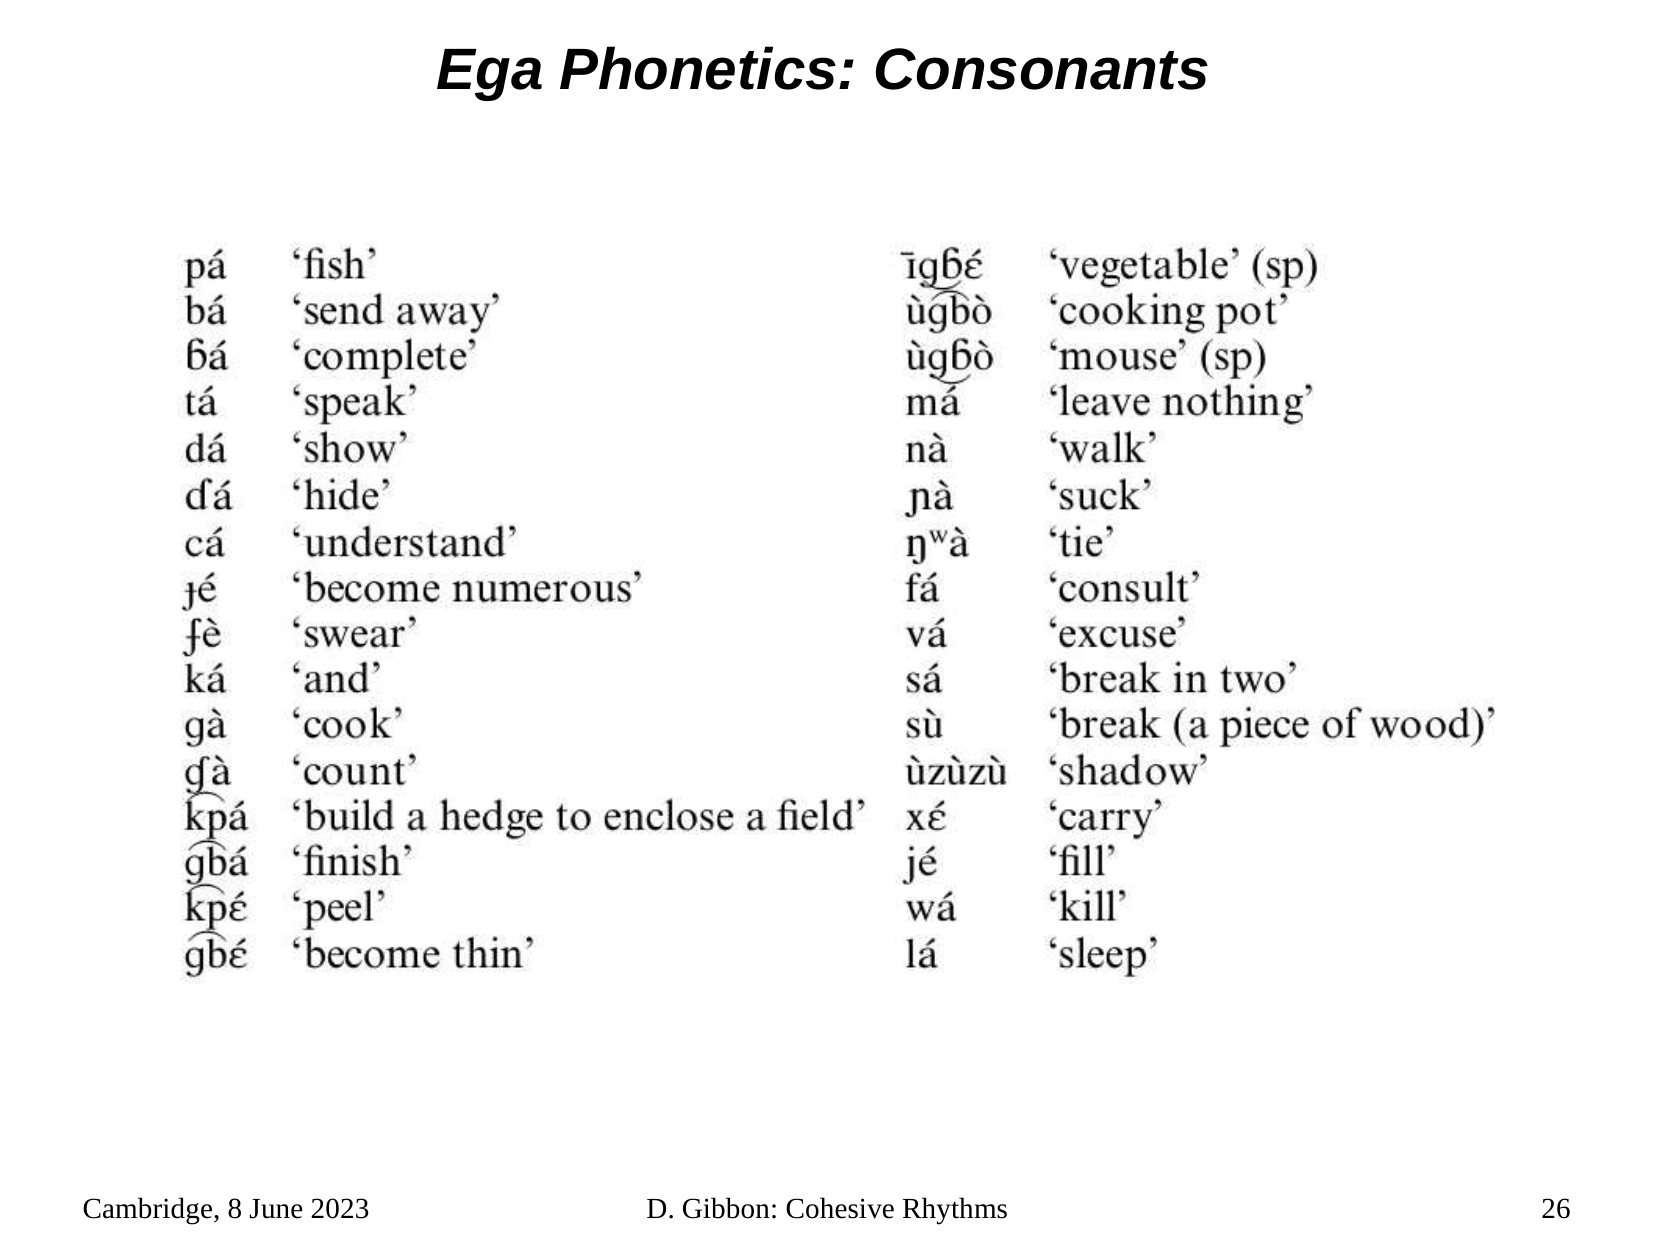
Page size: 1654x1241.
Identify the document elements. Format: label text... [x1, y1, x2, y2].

title Ega Phonetics: Consonants [11, 19, 1636, 119]
picture [144, 230, 1551, 999]
